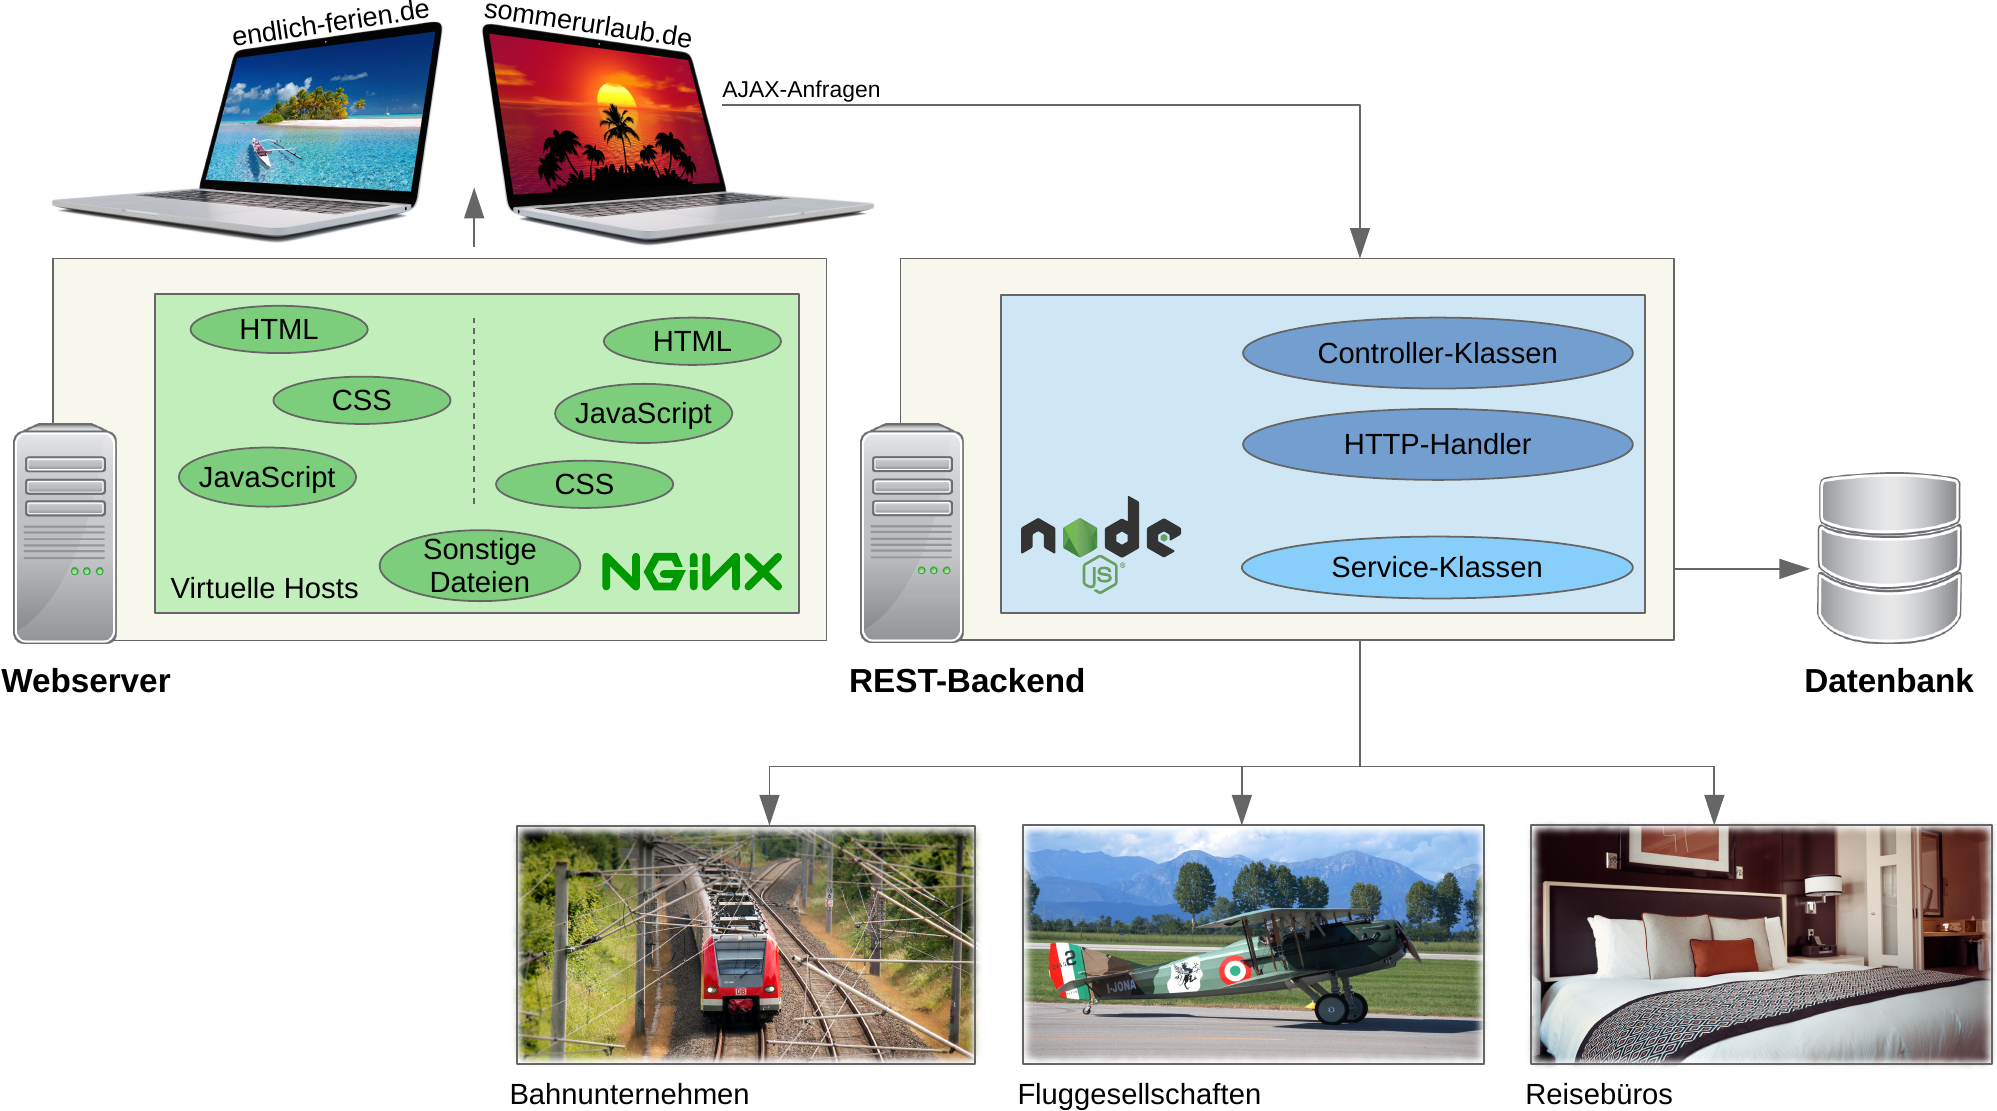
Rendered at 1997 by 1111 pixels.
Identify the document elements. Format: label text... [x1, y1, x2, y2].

text_box Virtuelle Hosts [155, 293, 799, 613]
text_box HTTP-Handler [1243, 408, 1633, 480]
text_box Webserver [1, 655, 301, 708]
text_box HTML [190, 305, 368, 354]
picture [1525, 819, 1997, 1070]
text_box Datenbank [1804, 655, 1975, 707]
picture [602, 552, 783, 591]
text_box Bahnunternehmen [509, 1070, 751, 1111]
picture [48, 20, 445, 245]
text_box Sonstige Dateien [379, 530, 581, 602]
text_box Reisebüros [1525, 1070, 1674, 1111]
text_box endlich-ferien.de [214, 0, 448, 62]
text_box CSS [273, 376, 451, 424]
picture [518, 827, 974, 1063]
text_box Fluggesellschaften [1017, 1070, 1262, 1111]
text_box [52, 258, 827, 641]
picture [1021, 496, 1182, 595]
text_box HTML [603, 317, 782, 365]
picture [1024, 826, 1483, 1063]
picture [13, 423, 117, 644]
picture [860, 423, 964, 643]
text_box [900, 258, 1675, 640]
text_box Controller-Klassen [1243, 317, 1633, 389]
picture [1532, 826, 1991, 1063]
text_box JavaScript [178, 447, 357, 507]
picture [1017, 822, 1490, 1067]
text_box CSS [496, 460, 674, 508]
picture [480, 22, 876, 247]
text_box AJAX-Anfragen [722, 69, 923, 117]
picture [1817, 472, 1962, 645]
text_box REST-Backend [849, 655, 1149, 707]
text_box Service-Klassen [1241, 536, 1633, 599]
text_box JavaScript [555, 383, 733, 443]
picture [509, 821, 983, 1068]
text_box sommerurlaub.de [466, 0, 711, 64]
